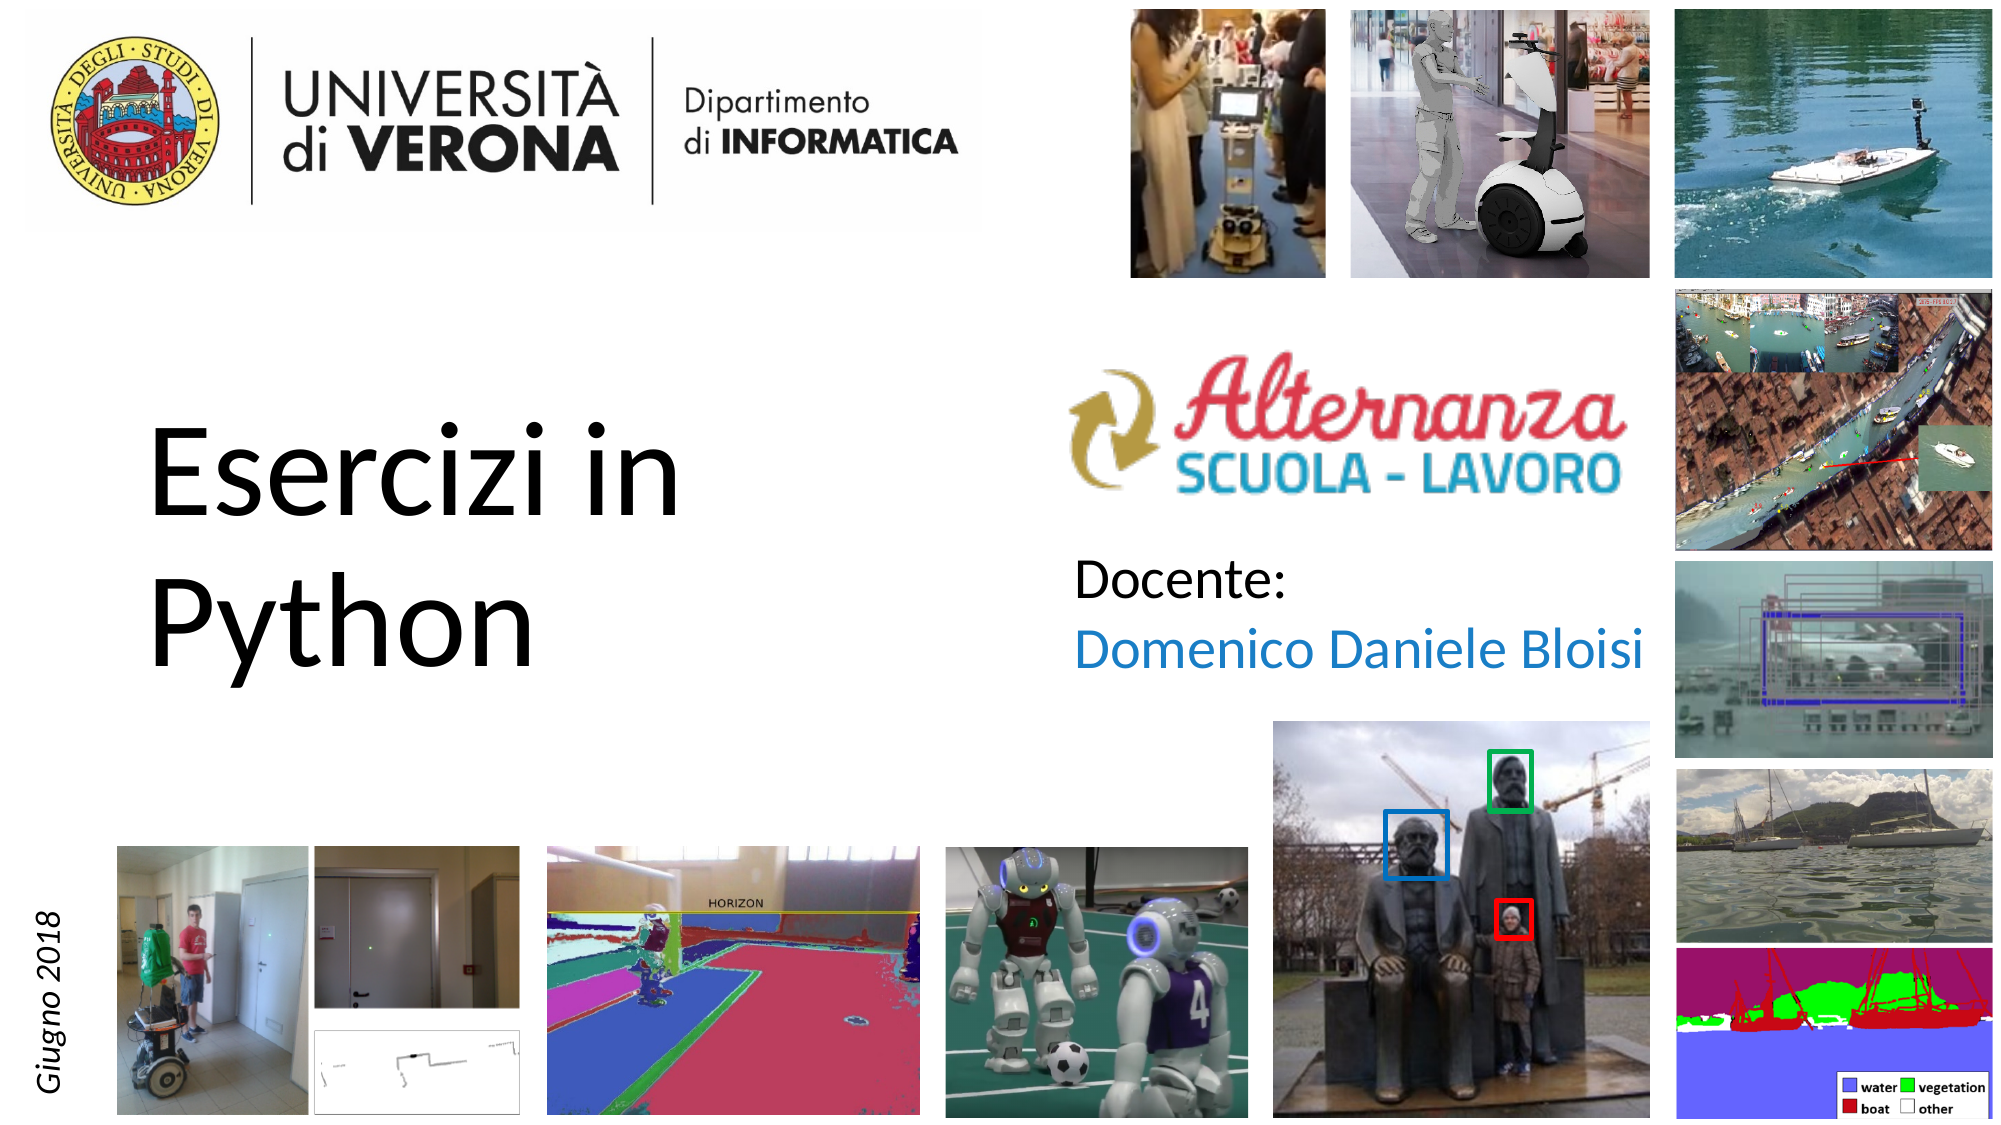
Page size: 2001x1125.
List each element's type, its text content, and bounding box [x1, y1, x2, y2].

picture [945, 847, 1249, 1118]
picture [1130, 9, 1326, 278]
picture [1674, 9, 1993, 278]
picture [1675, 769, 1993, 1119]
picture [547, 846, 920, 1115]
picture [117, 846, 522, 1117]
picture [1675, 561, 1993, 758]
picture [25, 9, 982, 232]
text_box Docente: Domenico Daniele Bloisi [1059, 552, 1693, 688]
text_box Esercizi in Python [131, 403, 1515, 707]
picture [1350, 10, 1650, 278]
picture [1068, 289, 1993, 551]
text_box Giugno 2018 [25, 847, 77, 1111]
picture [1273, 721, 1650, 1118]
